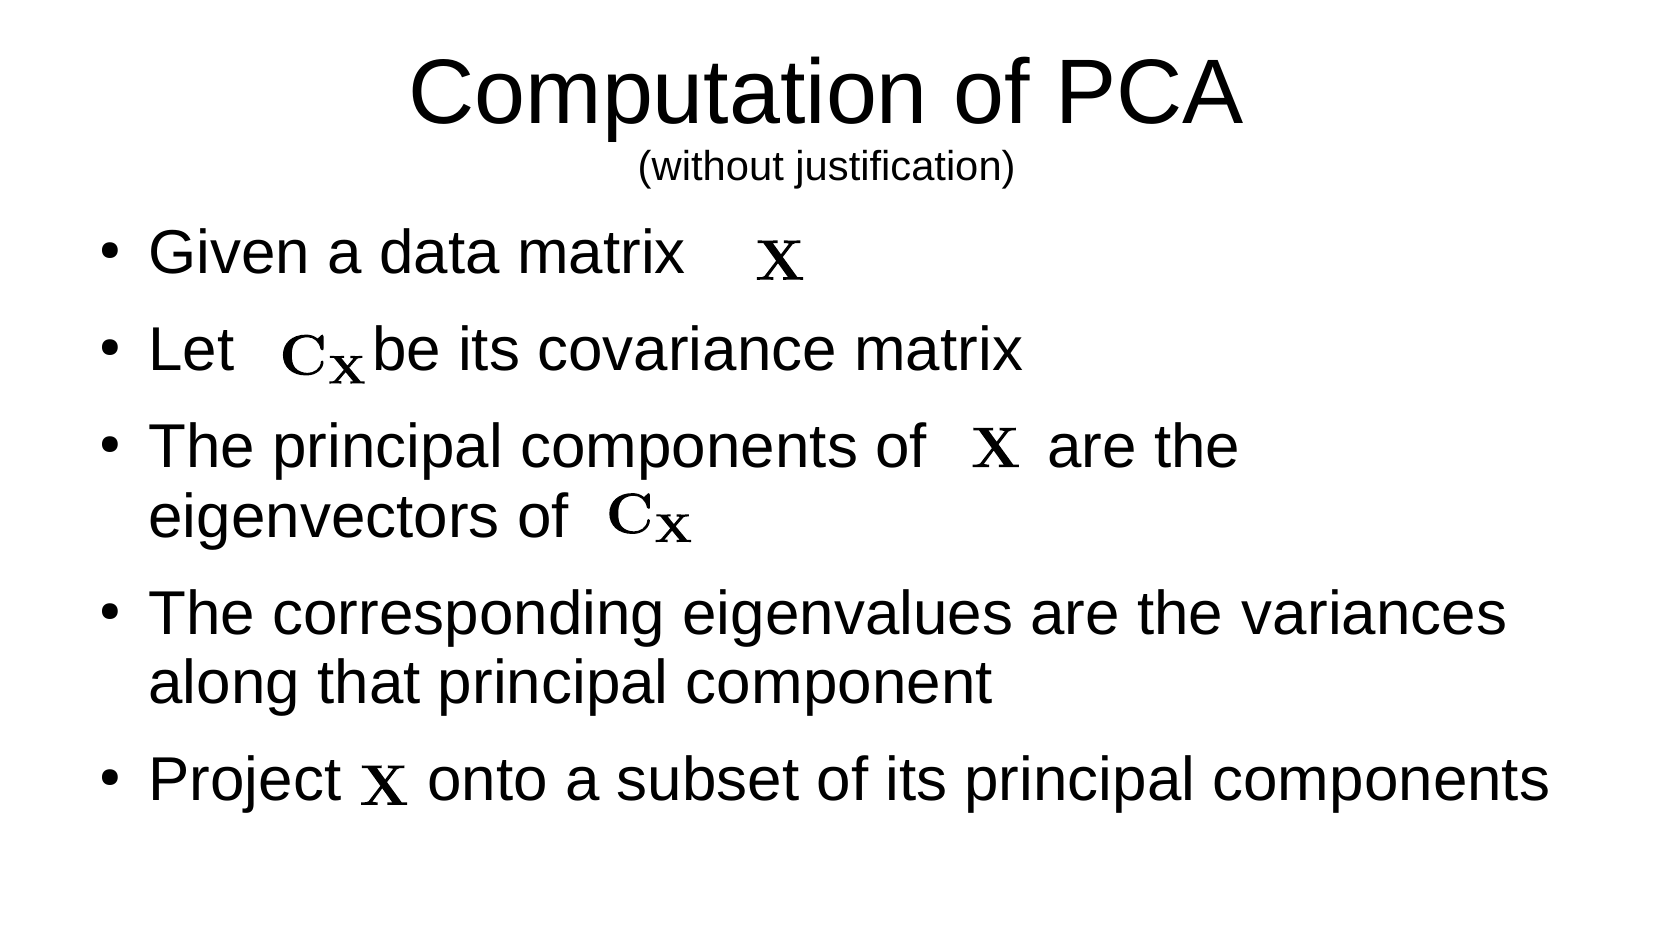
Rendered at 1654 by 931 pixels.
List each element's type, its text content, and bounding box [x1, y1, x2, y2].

text_box [608, 493, 692, 543]
title Computation of PCA (without justification) [82, 37, 1571, 193]
text_box [282, 334, 365, 384]
list Given a data matrix Let be its covariance matrix The principal components of are the eigenvectors of The corresponding eigenvalues are the variances along that principal component Project onto a subset of its principal components [82, 217, 1571, 863]
text_box [972, 427, 1019, 468]
text_box [361, 765, 408, 805]
text_box [756, 240, 804, 280]
